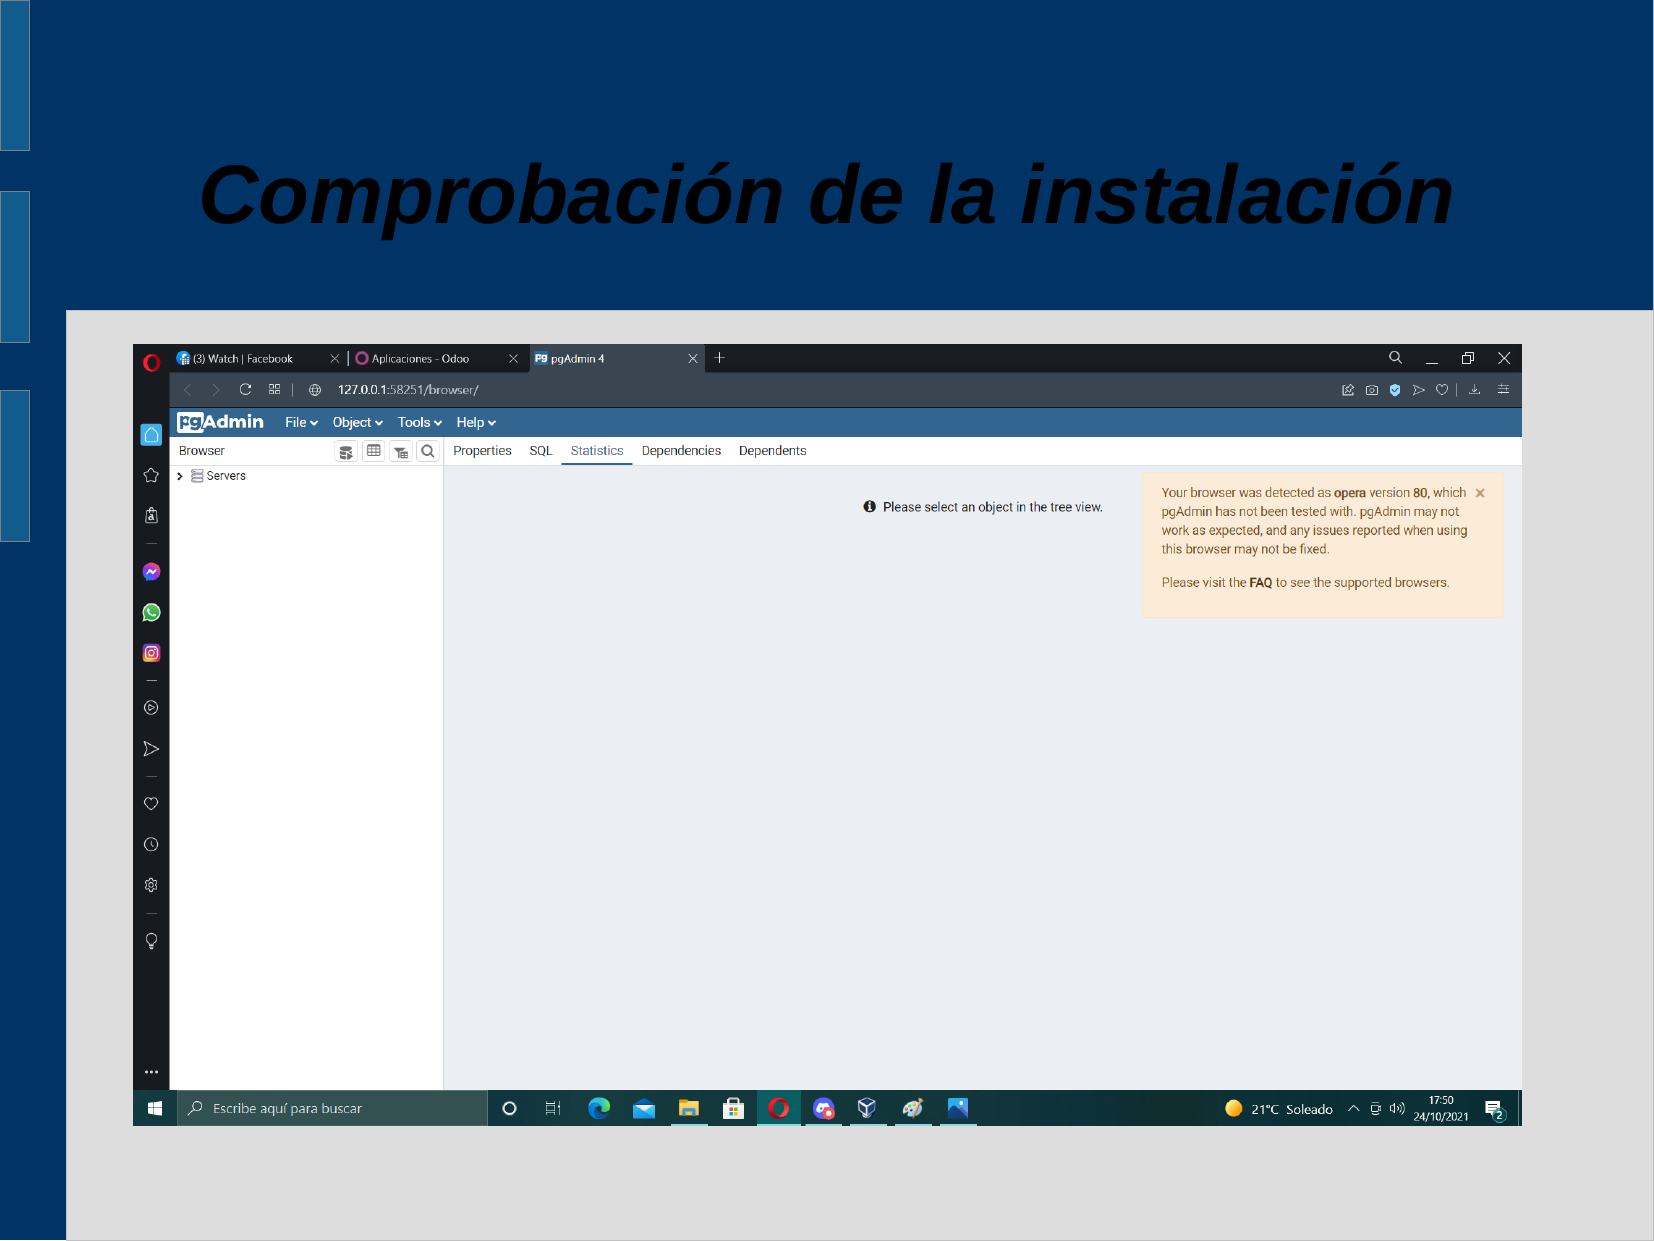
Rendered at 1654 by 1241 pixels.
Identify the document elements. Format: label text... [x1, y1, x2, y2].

title Comprobación de la instalación [121, 91, 1534, 299]
picture [133, 344, 1522, 1126]
